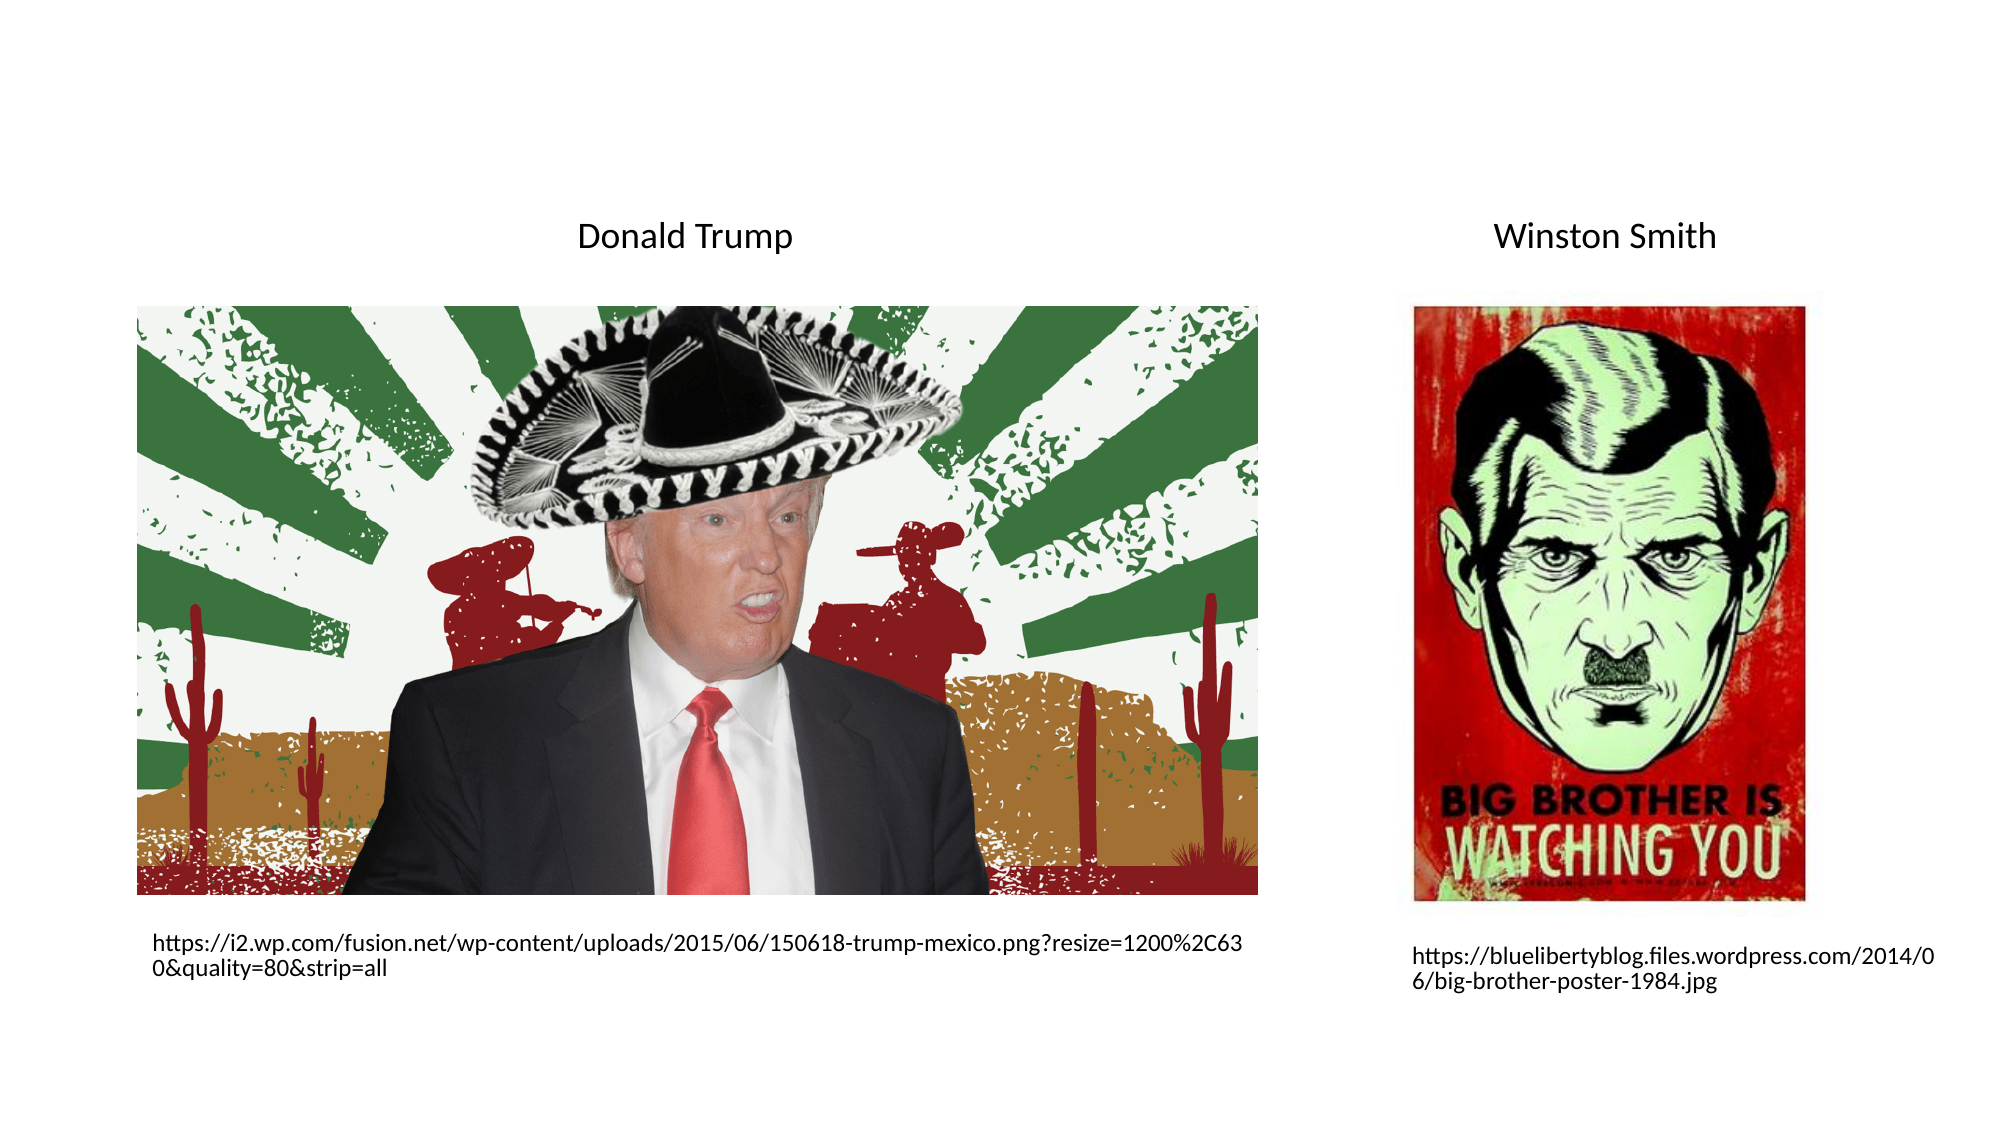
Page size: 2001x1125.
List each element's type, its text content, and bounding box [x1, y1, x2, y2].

text_box https://i2.wp.com/fusion.net/wp-content/uploads/2015/06/150618-trump-mexico.png?resize=1200%2C630&quality=80&strip=all [137, 919, 1270, 995]
text_box Donald Trump [125, 203, 1246, 265]
text_box https://bluelibertyblog.files.wordpress.com/2014/06/big-brother-poster-1984.jpg [1397, 931, 1961, 1008]
text_box Winston Smith [1397, 203, 1815, 265]
picture [1297, 291, 1923, 917]
picture [137, 306, 1258, 895]
